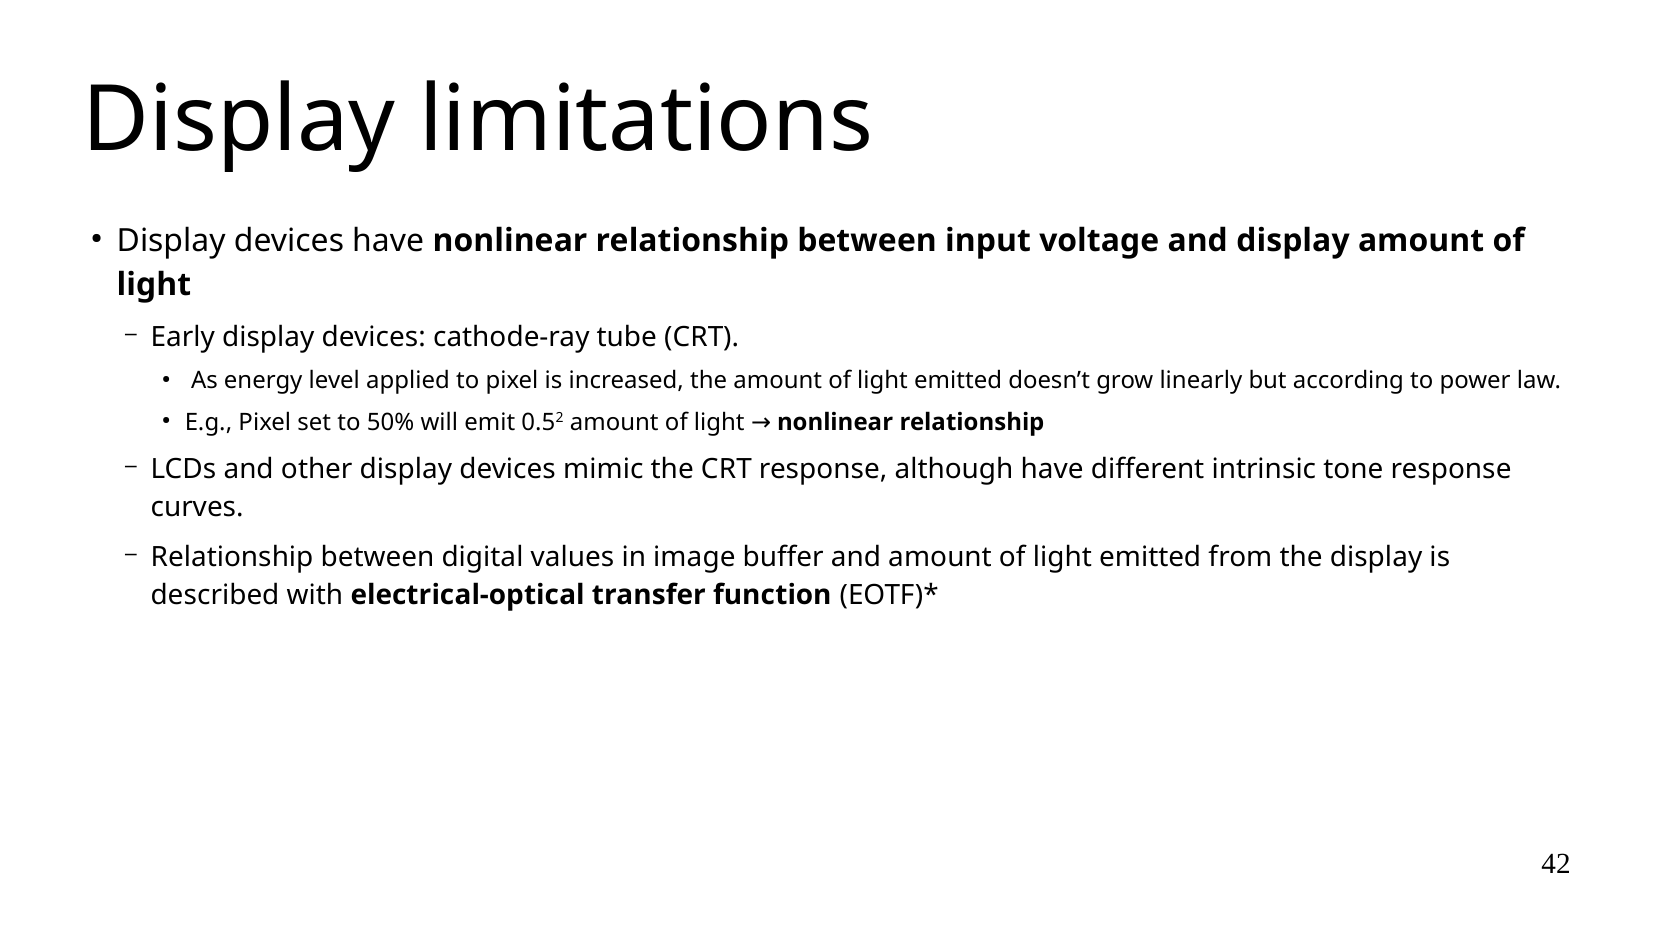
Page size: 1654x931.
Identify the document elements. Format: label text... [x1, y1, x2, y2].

list Display devices have nonlinear relationship between input voltage and display amount of light Early display devices: cathode-ray tube (CRT). As energy level applied to pixel is increased, the amount of light emitted doesn’t grow linearly but according to power law. E.g., Pixel set to 50% will emit 0.52 amount of light → nonlinear relationship LCDs and other display devices mimic the CRT response, although have different intrinsic tone response curves. Relationship between digital values in image buffer and amount of light emitted from the display is described with electrical-optical transfer function (EOTF)* [82, 217, 1571, 646]
title Display limitations [82, 37, 1571, 193]
